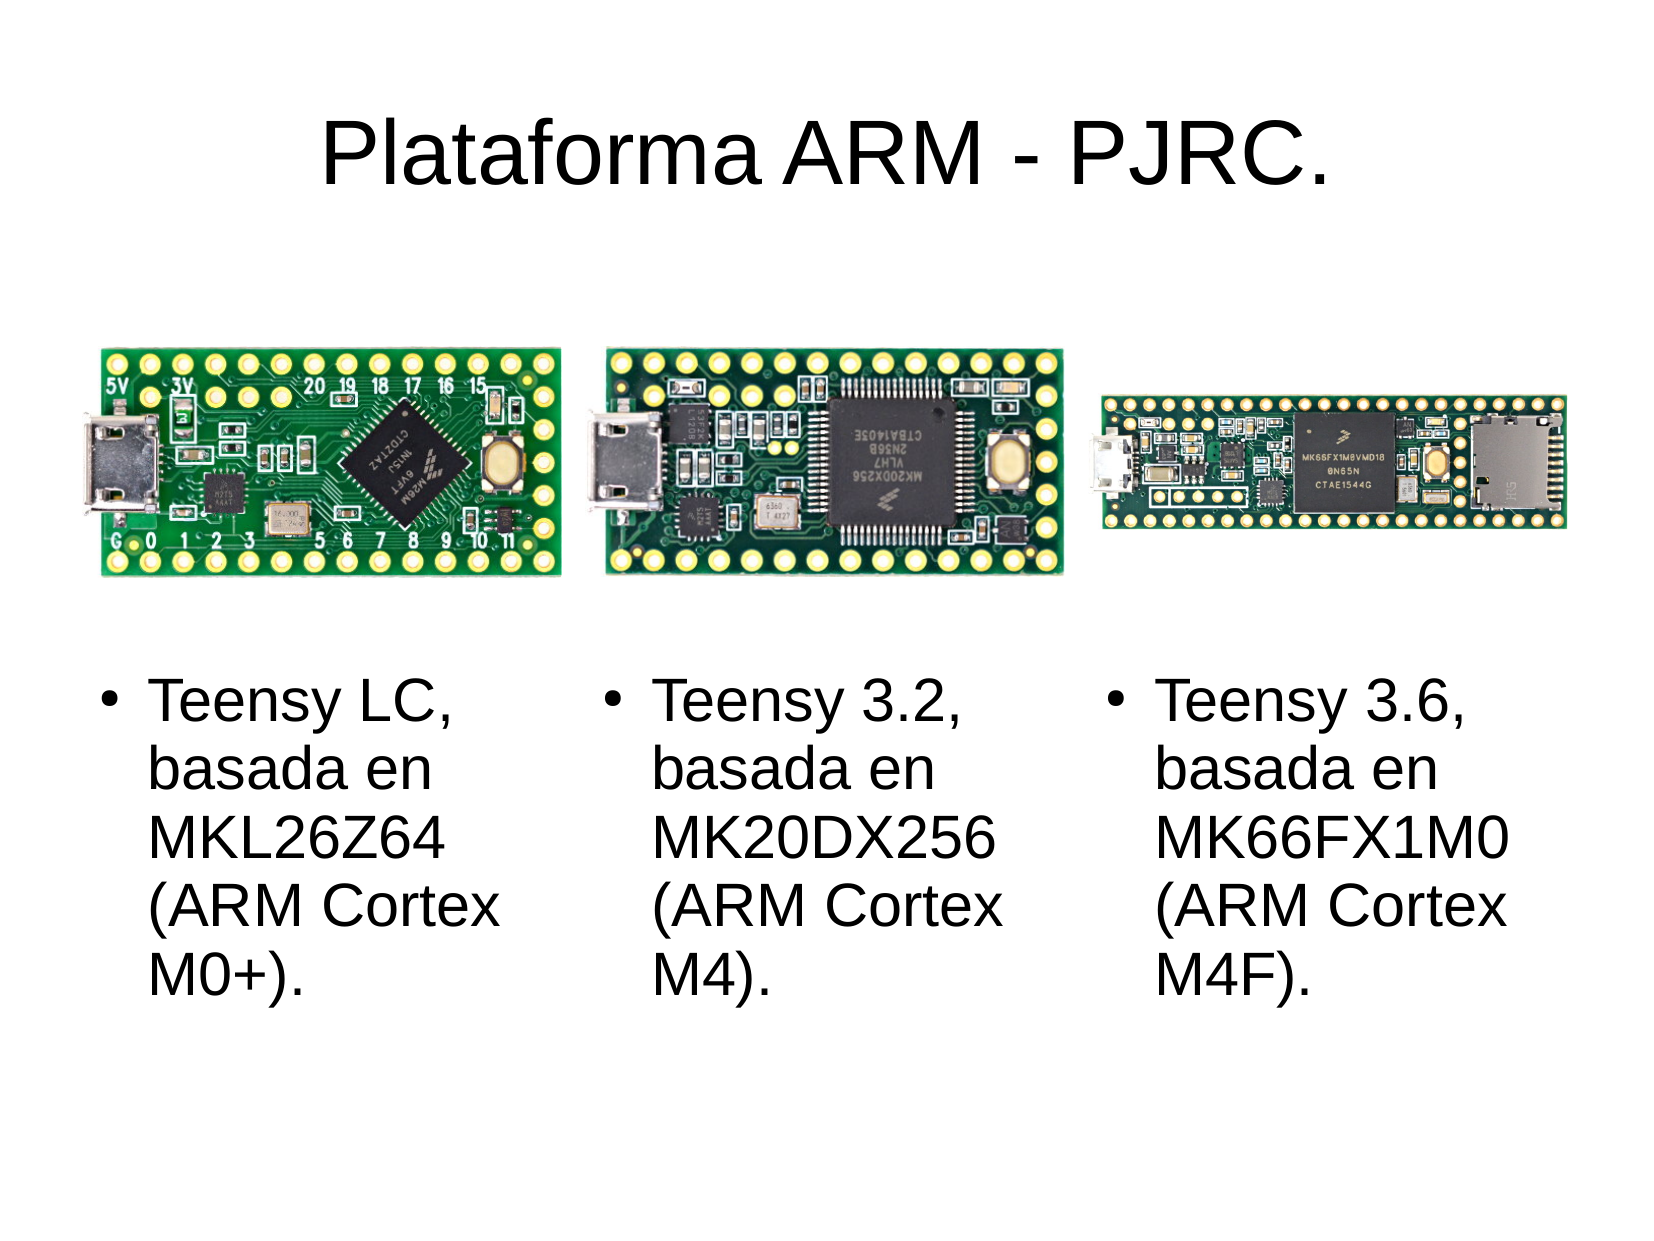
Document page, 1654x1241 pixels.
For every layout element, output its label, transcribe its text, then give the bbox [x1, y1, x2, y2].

title Plataforma ARM - PJRC. [82, 49, 1571, 257]
picture [1088, 393, 1568, 530]
list Teensy LC, basada en MKL26Z64 (ARM Cortex M0+). [82, 665, 562, 1009]
picture [82, 346, 562, 578]
list Teensy 3.2, basada en MK20DX256 (ARM Cortex M4). [585, 665, 1065, 1009]
list Teensy 3.6, basada en MK66FX1M0 (ARM Cortex M4F). [1088, 665, 1569, 1009]
picture [585, 346, 1065, 577]
